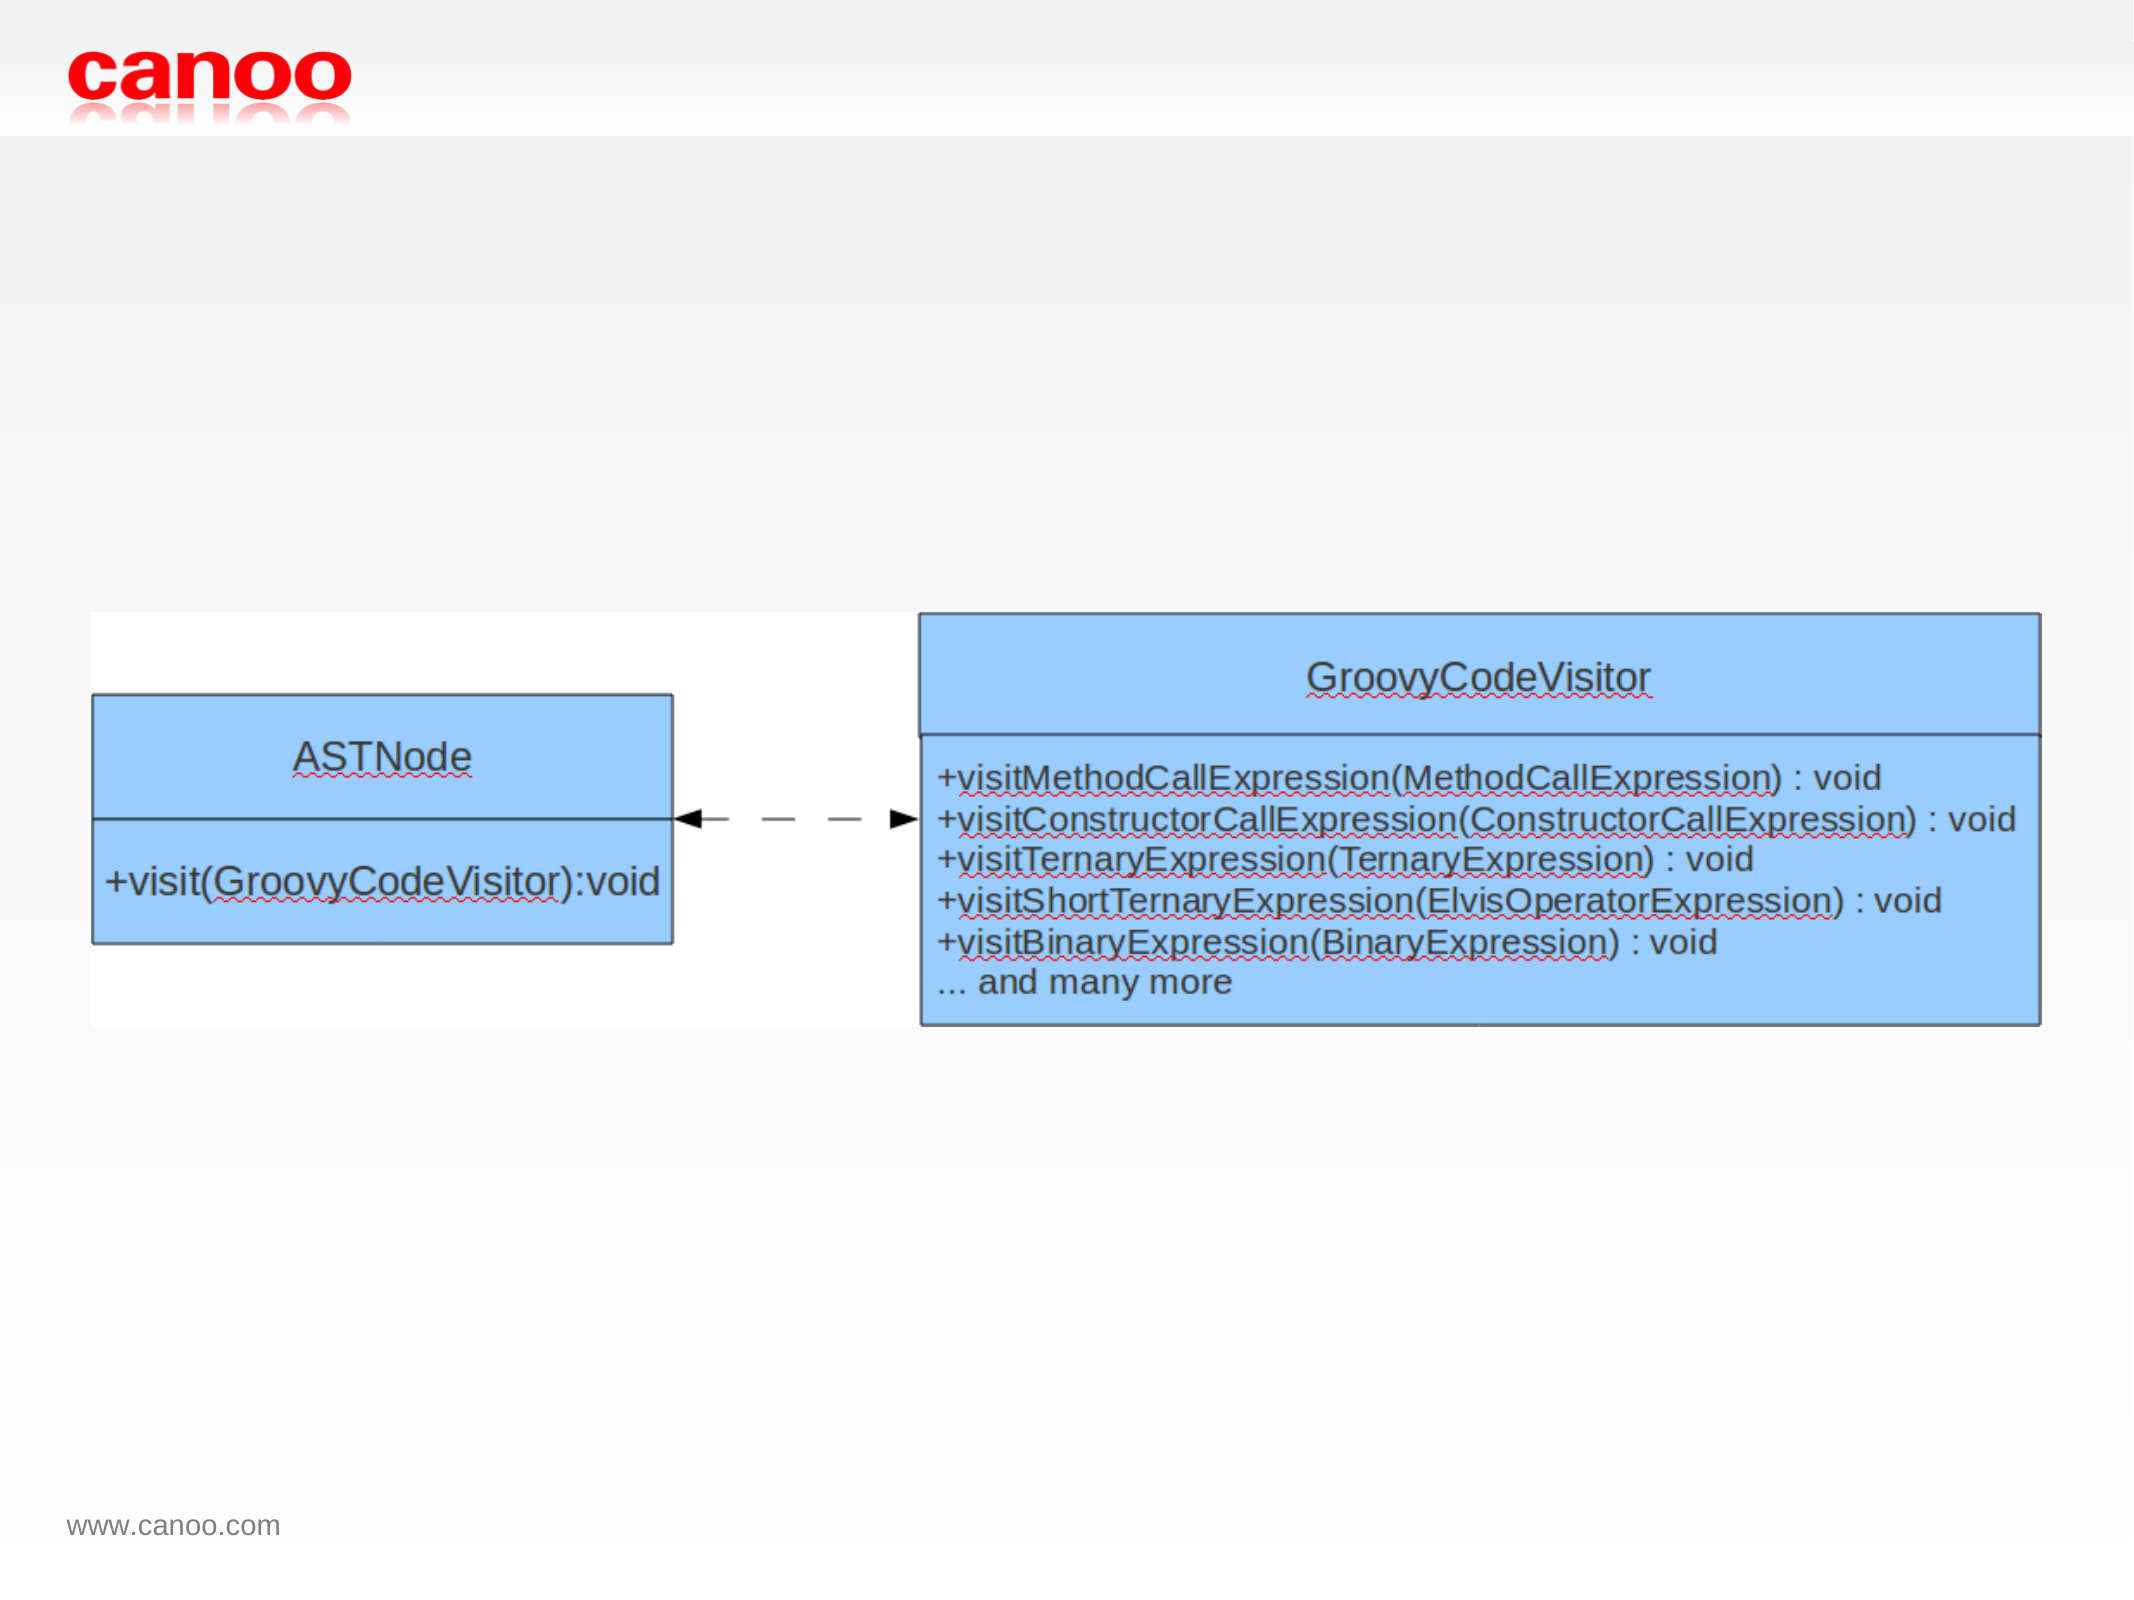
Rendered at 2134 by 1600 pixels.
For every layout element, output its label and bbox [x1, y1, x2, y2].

picture [65, 48, 353, 154]
picture [91, 612, 2042, 1027]
